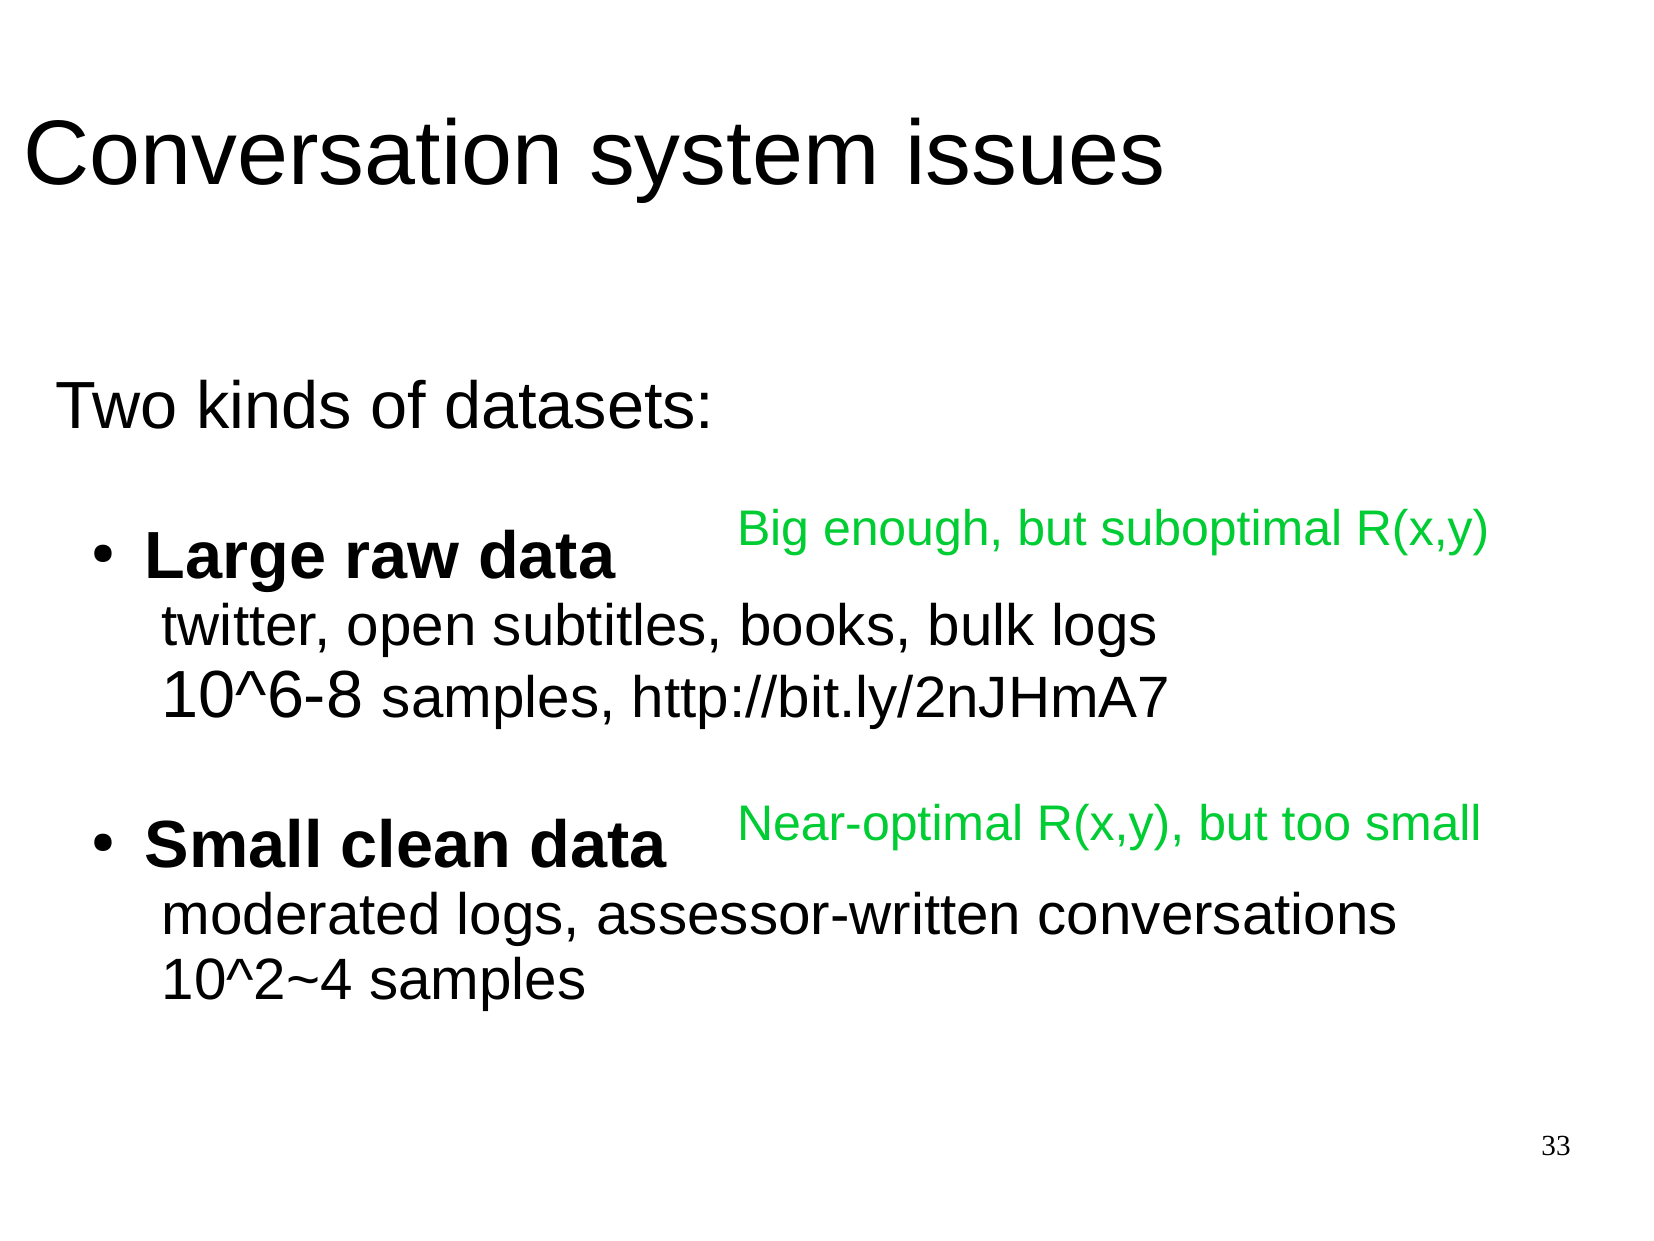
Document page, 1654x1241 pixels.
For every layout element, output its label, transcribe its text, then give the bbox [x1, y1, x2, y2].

text_box Two kinds of datasets: Large raw data twitter, open subtitles, books, bulk logs 10^6-8 samples, http://bit.ly/2nJHmA7 Small clean data moderated logs, assessor-written conversations 10^2~4 samples [40, 286, 1607, 1166]
title Conversation system issues [23, 49, 1512, 257]
text_box Big enough, but suboptimal R(x,y) [722, 492, 1505, 565]
text_box Near-optimal R(x,y), but too small [722, 788, 1497, 860]
